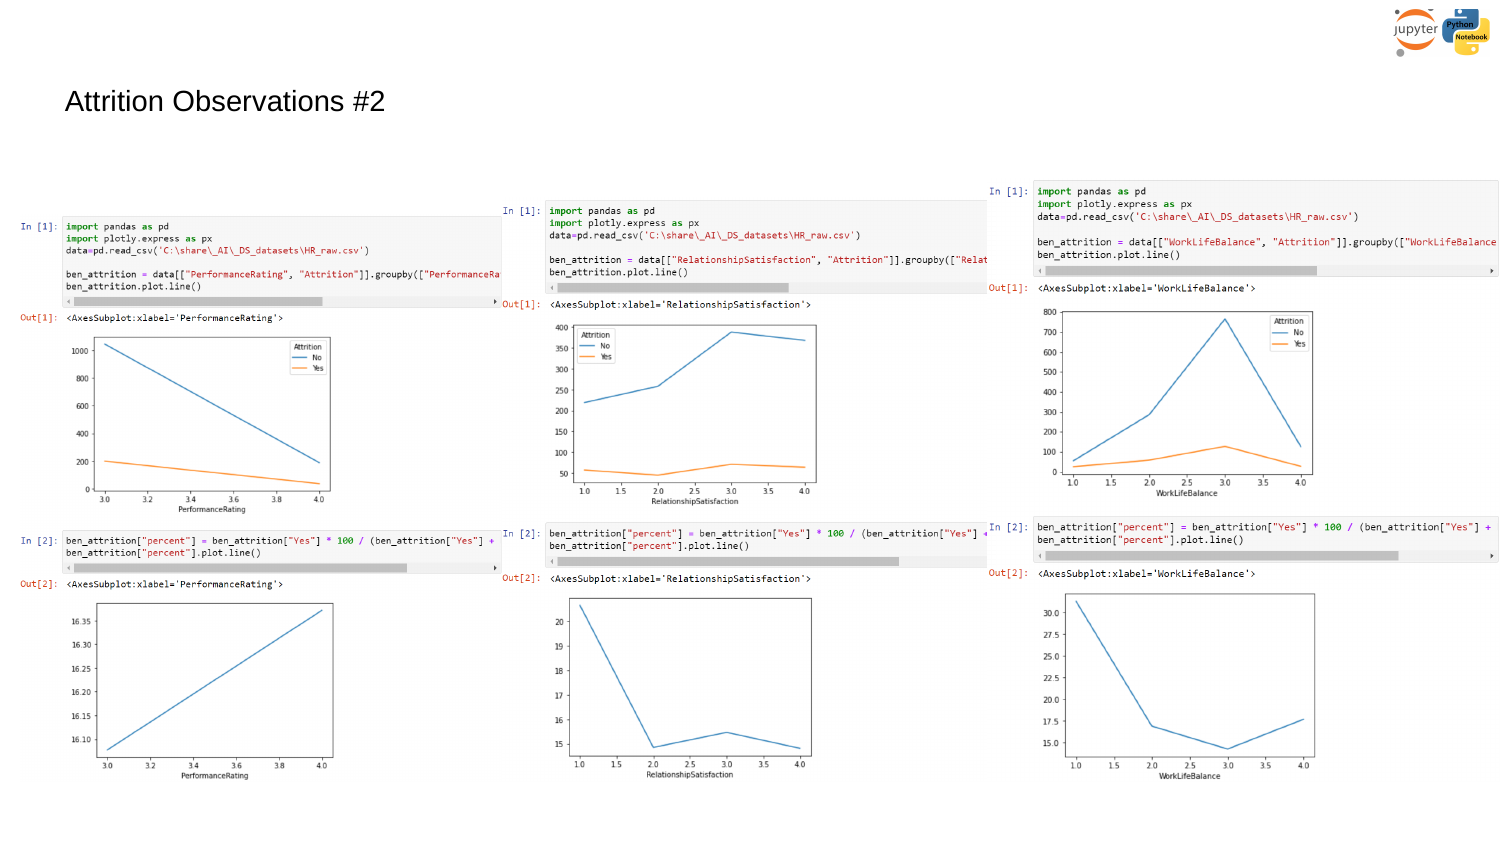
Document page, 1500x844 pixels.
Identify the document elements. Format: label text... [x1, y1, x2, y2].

title Attrition Observations #2 [49, 67, 1448, 173]
picture [20, 178, 1500, 782]
picture [1386, 9, 1490, 62]
